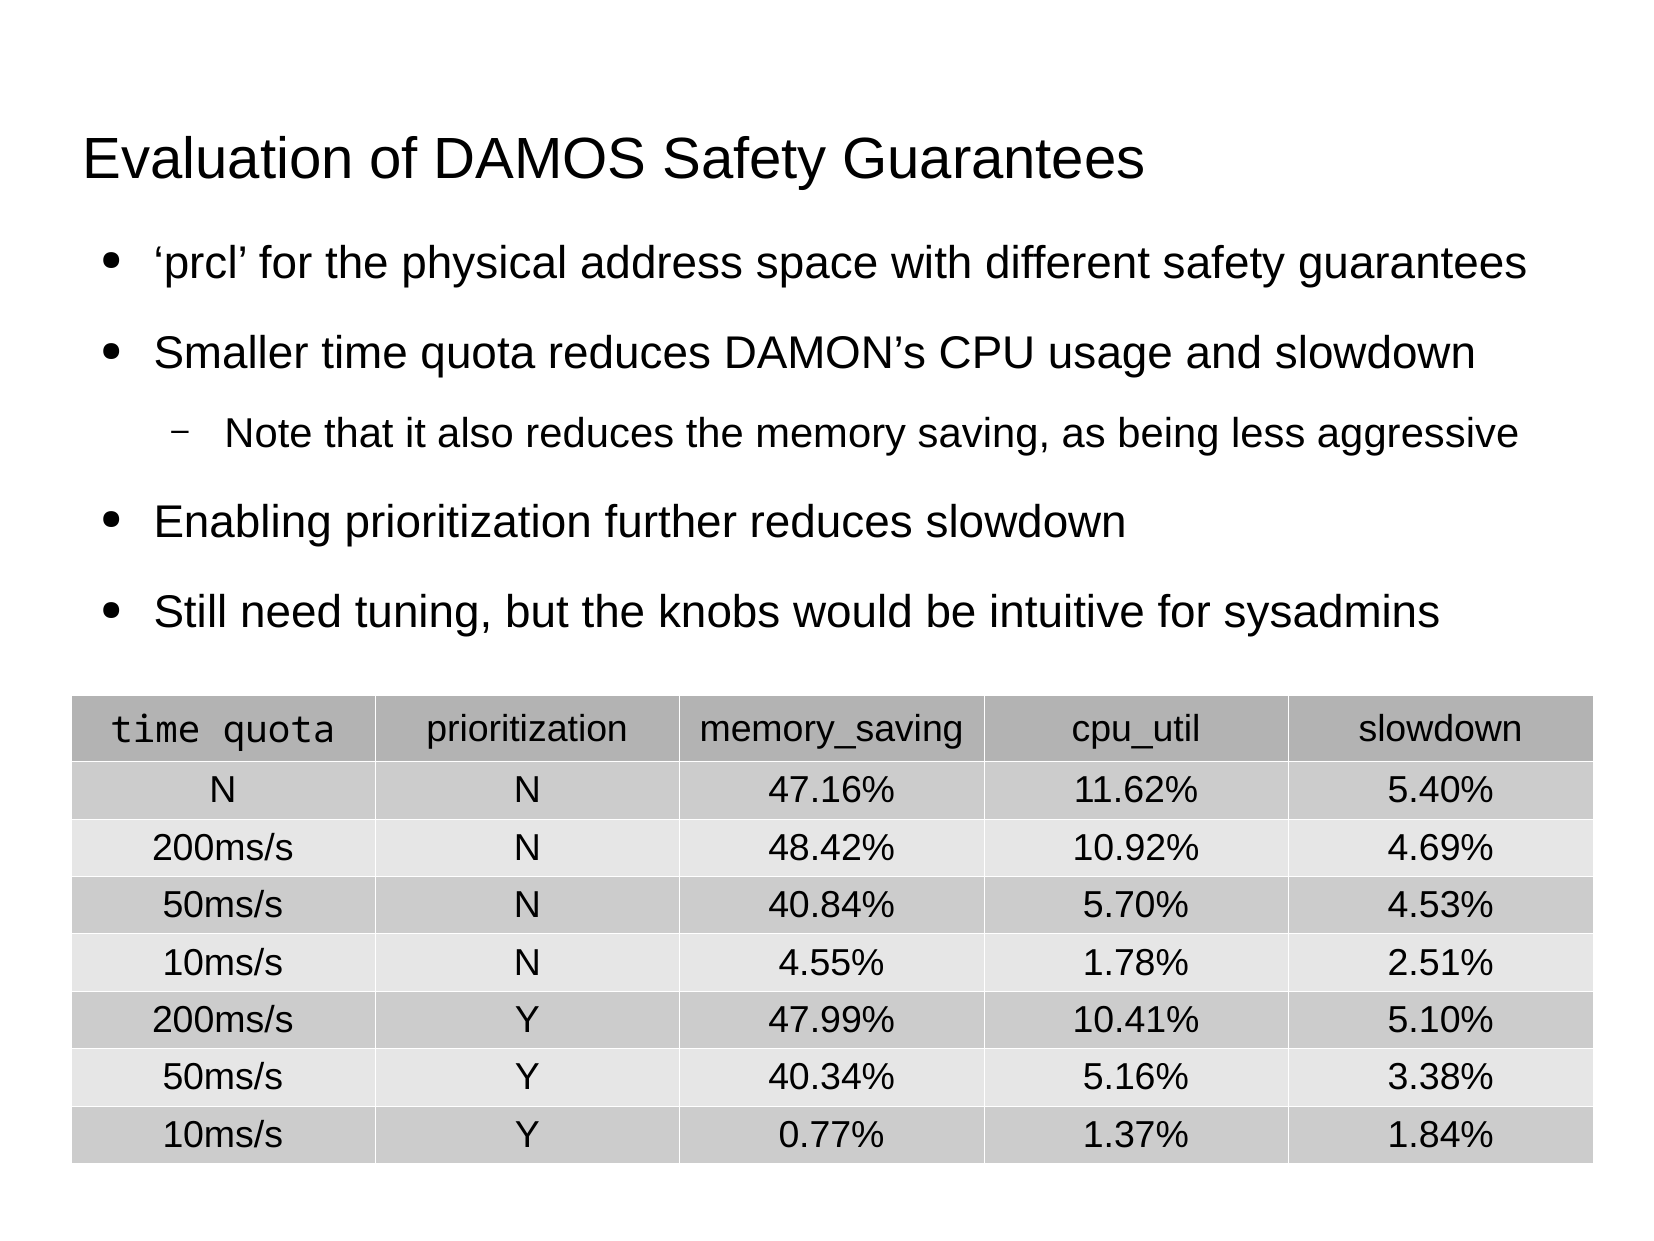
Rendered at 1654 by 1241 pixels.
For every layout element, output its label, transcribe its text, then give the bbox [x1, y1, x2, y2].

table_cell 11.62% [985, 762, 1288, 819]
table_header memory_saving [680, 696, 984, 761]
table_header prioritization [376, 696, 679, 761]
table_header slowdown [1289, 696, 1593, 761]
table_cell 5.16% [985, 1049, 1288, 1106]
table_cell 10.41% [985, 992, 1288, 1048]
table_cell Y [376, 1107, 679, 1163]
table_cell 2.51% [1289, 934, 1593, 991]
table_cell 47.16% [680, 762, 984, 819]
table_cell 4.55% [680, 934, 984, 991]
table_cell 1.78% [985, 934, 1288, 991]
table_cell 10.92% [985, 820, 1288, 876]
table_cell 50ms/s [72, 877, 375, 933]
table_cell 50ms/s [72, 1049, 375, 1106]
table_cell 200ms/s [72, 820, 375, 876]
table_cell 10ms/s [72, 1107, 375, 1163]
table_cell 40.84% [680, 877, 984, 933]
table_cell 0.77% [680, 1107, 984, 1163]
table_cell 40.34% [680, 1049, 984, 1106]
table_header cpu_util [985, 696, 1288, 761]
table_cell N [376, 820, 679, 876]
table_cell 48.42% [680, 820, 984, 876]
table_cell N [376, 877, 679, 933]
table_cell 5.10% [1289, 992, 1593, 1048]
table_cell Y [376, 1049, 679, 1106]
table_cell 1.84% [1289, 1107, 1593, 1163]
table_cell 5.70% [985, 877, 1288, 933]
list ‘prcl’ for the physical address space with different safety guarantees Smaller time quota reduces DAMON’s CPU usage and slowdown Note that it also reduces the memory saving, as being less aggressive Enabling prioritization further reduces slowdown Still need tuning, but the knobs would be intuitive for sysadmins [82, 236, 1571, 695]
table_cell 5.40% [1289, 762, 1593, 819]
table_header time quota [72, 696, 375, 761]
table_cell 47.99% [680, 992, 984, 1048]
table_cell N [376, 762, 679, 819]
table_cell 4.53% [1289, 877, 1593, 933]
table_cell 10ms/s [72, 934, 375, 991]
table_cell Y [376, 992, 679, 1048]
table_cell N [72, 762, 375, 819]
title Evaluation of DAMOS Safety Guarantees [82, 108, 1571, 210]
table_cell 3.38% [1289, 1049, 1593, 1106]
table_cell 1.37% [985, 1107, 1288, 1163]
table_cell 4.69% [1289, 820, 1593, 876]
table_cell N [376, 934, 679, 991]
table_cell 200ms/s [72, 992, 375, 1048]
